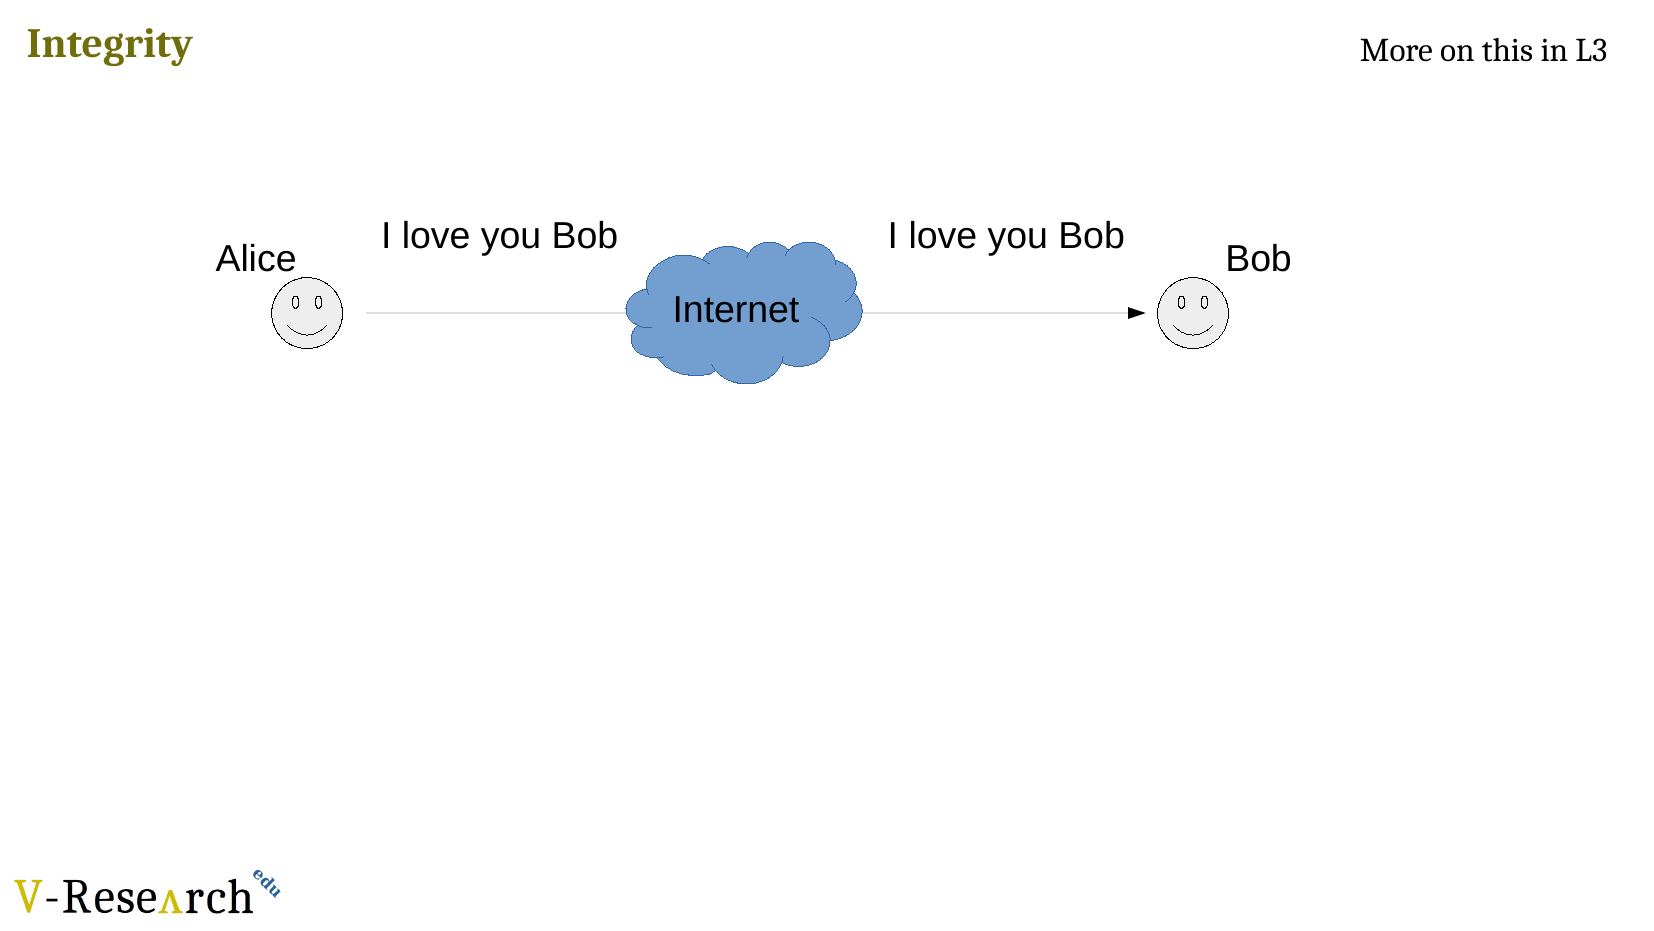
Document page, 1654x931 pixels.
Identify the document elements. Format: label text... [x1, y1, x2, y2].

text_box Integrity [11, 12, 1193, 77]
text_box I love you Bob [413, 206, 586, 306]
text_box Alice [200, 230, 312, 288]
text_box edu [222, 847, 333, 931]
text_box I love you Bob [902, 206, 1111, 306]
text_box [271, 277, 343, 349]
text_box Bob [1210, 230, 1307, 288]
text_box [1157, 277, 1229, 349]
text_box Internet [625, 242, 863, 384]
text_box More on this in L3 [1345, 23, 1632, 78]
picture [11, 876, 255, 916]
